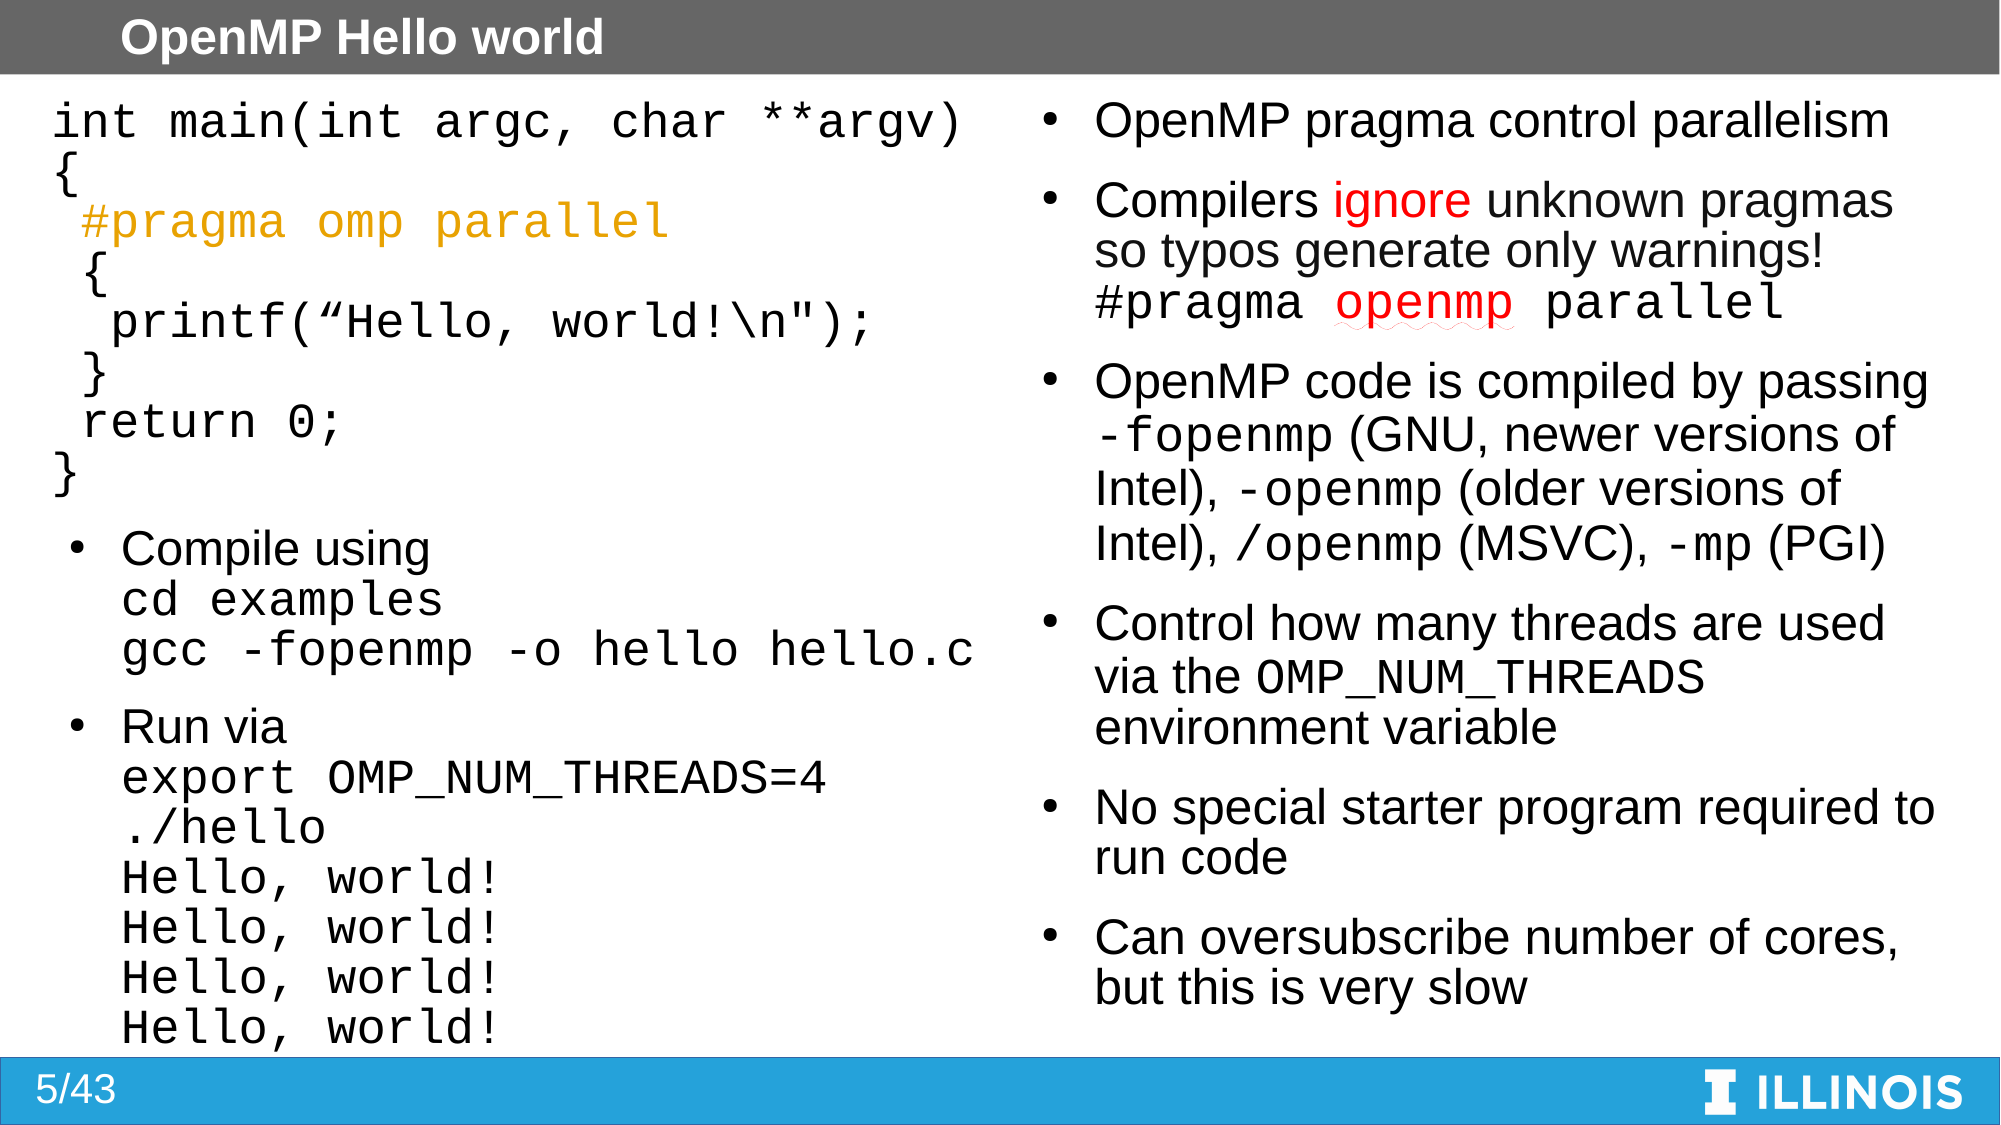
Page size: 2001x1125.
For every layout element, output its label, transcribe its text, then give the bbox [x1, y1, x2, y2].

picture [1705, 1069, 1962, 1115]
list int main(int argc, char **argv) { #pragma omp parallel { printf(“Hello, world!\n"); } return 0; } Compile using cd examples gcc -fopenmp -o hello hello.c Run via export OMP_NUM_THREADS=4 ./hello Hello, world! Hello, world! Hello, world! Hello, world! [51, 97, 1023, 1058]
list OpenMP pragma control parallelism Compilers ignore unknown pragmas so typos generate only warnings! #pragma openmp parallel OpenMP code is compiled by passing -fopenmp (GNU, newer versions of Intel), -openmp (older versions of Intel), /openmp (MSVC), -mp (PGI) Control how many threads are used via the OMP_NUM_THREADS environment variable No special starter program required to run code Can oversubscribe number of cores, but this is very slow [1023, 97, 1950, 1058]
title OpenMP Hello world [0, 0, 2000, 75]
